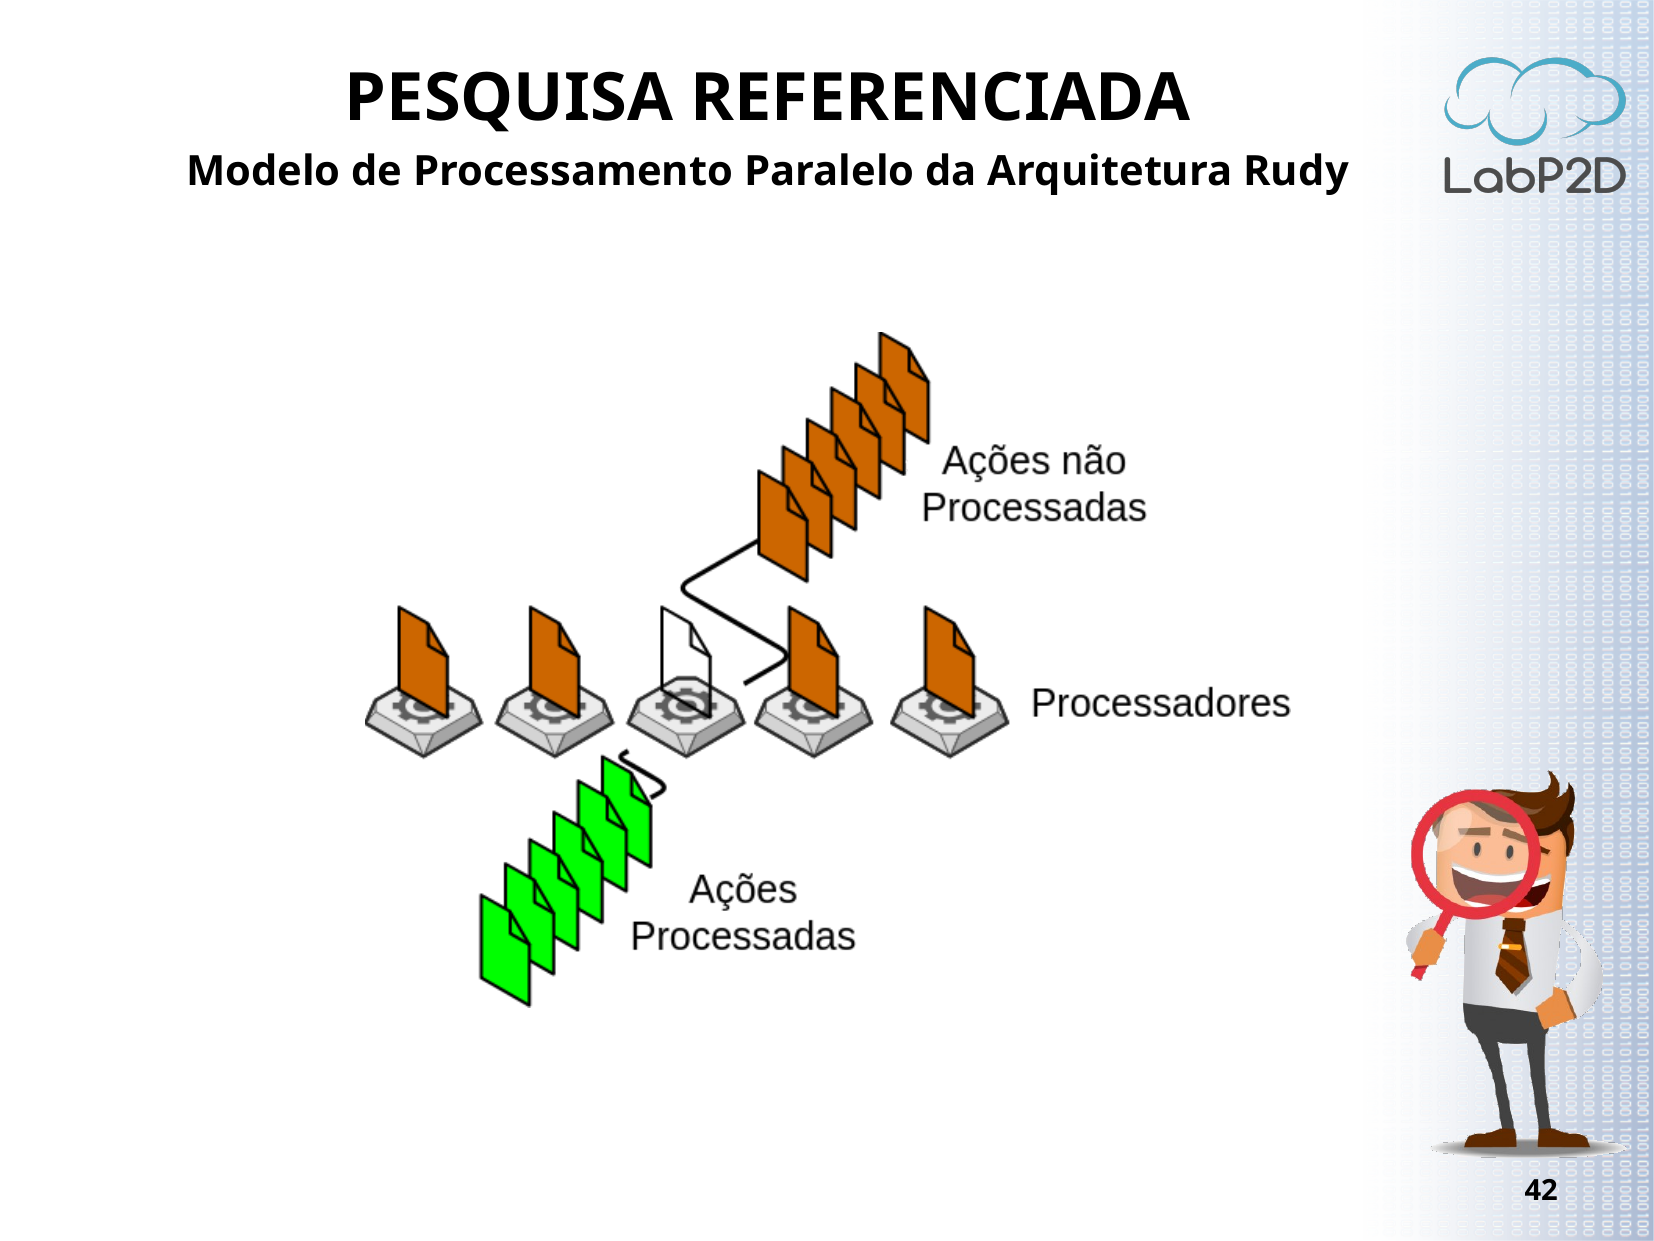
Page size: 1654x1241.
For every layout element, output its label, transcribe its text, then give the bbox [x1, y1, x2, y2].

picture [365, 1, 1654, 1241]
title PESQUISA REFERENCIADA Modelo de Processamento Paralelo da Arquitetura Rudy [82, 19, 1453, 227]
